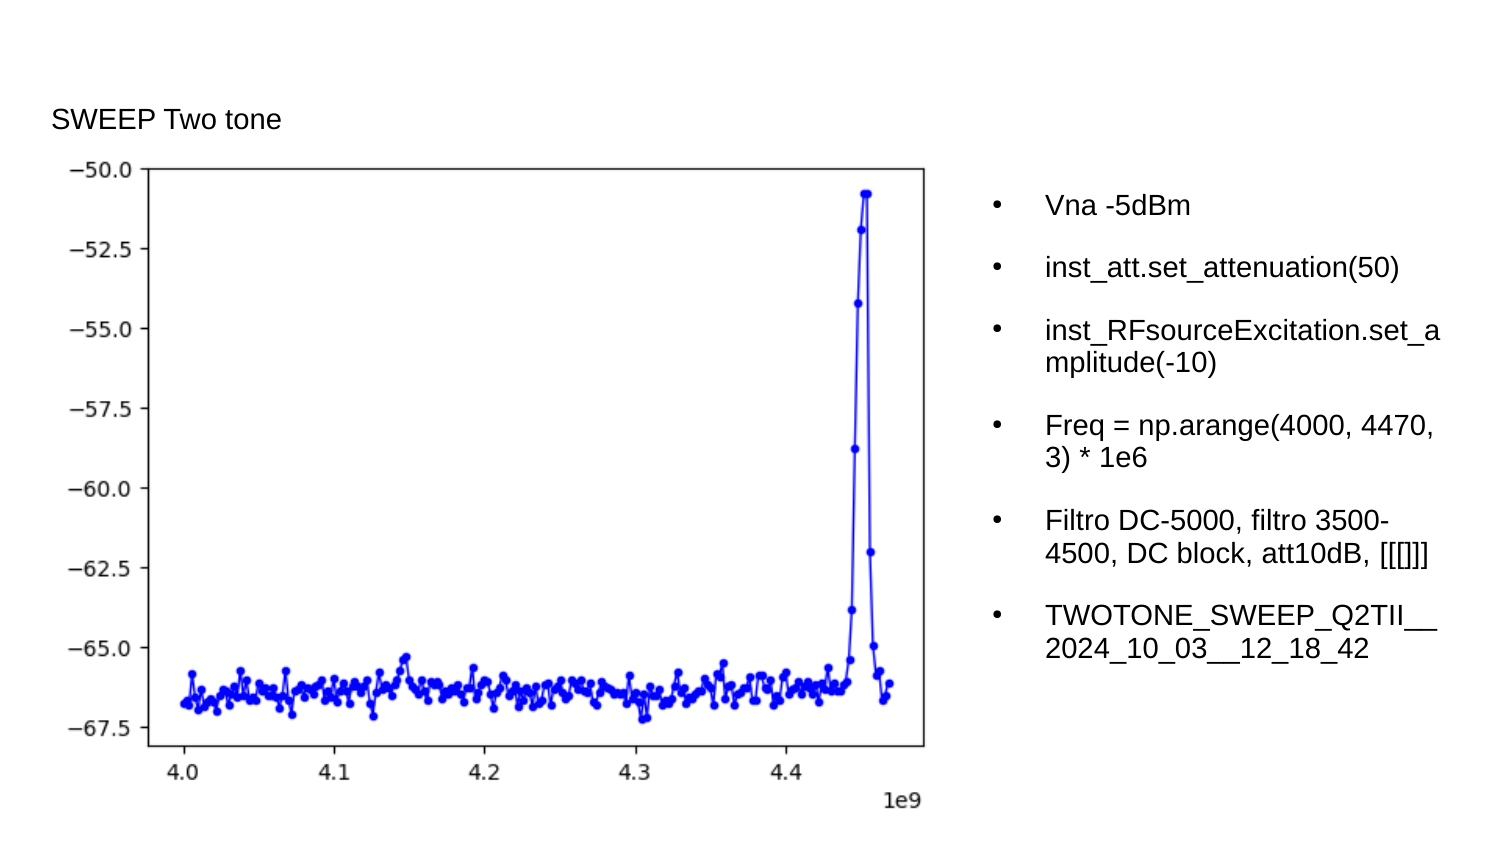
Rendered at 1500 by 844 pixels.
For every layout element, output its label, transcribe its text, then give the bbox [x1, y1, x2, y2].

title SWEEP Two tone [51, 72, 1449, 167]
list Vna -5dBm inst_att.set_attenuation(50) inst_RFsourceExcitation.set_amplitude(-10) Freq = np.arange(4000, 4470, 3) * 1e6 Filtro DC-5000, filtro 3500-4500, DC block, att10dB, [[[]]] TWOTONE_SWEEP_Q2TII__2024_10_03__12_18_42 [974, 189, 1449, 750]
picture [51, 145, 939, 827]
